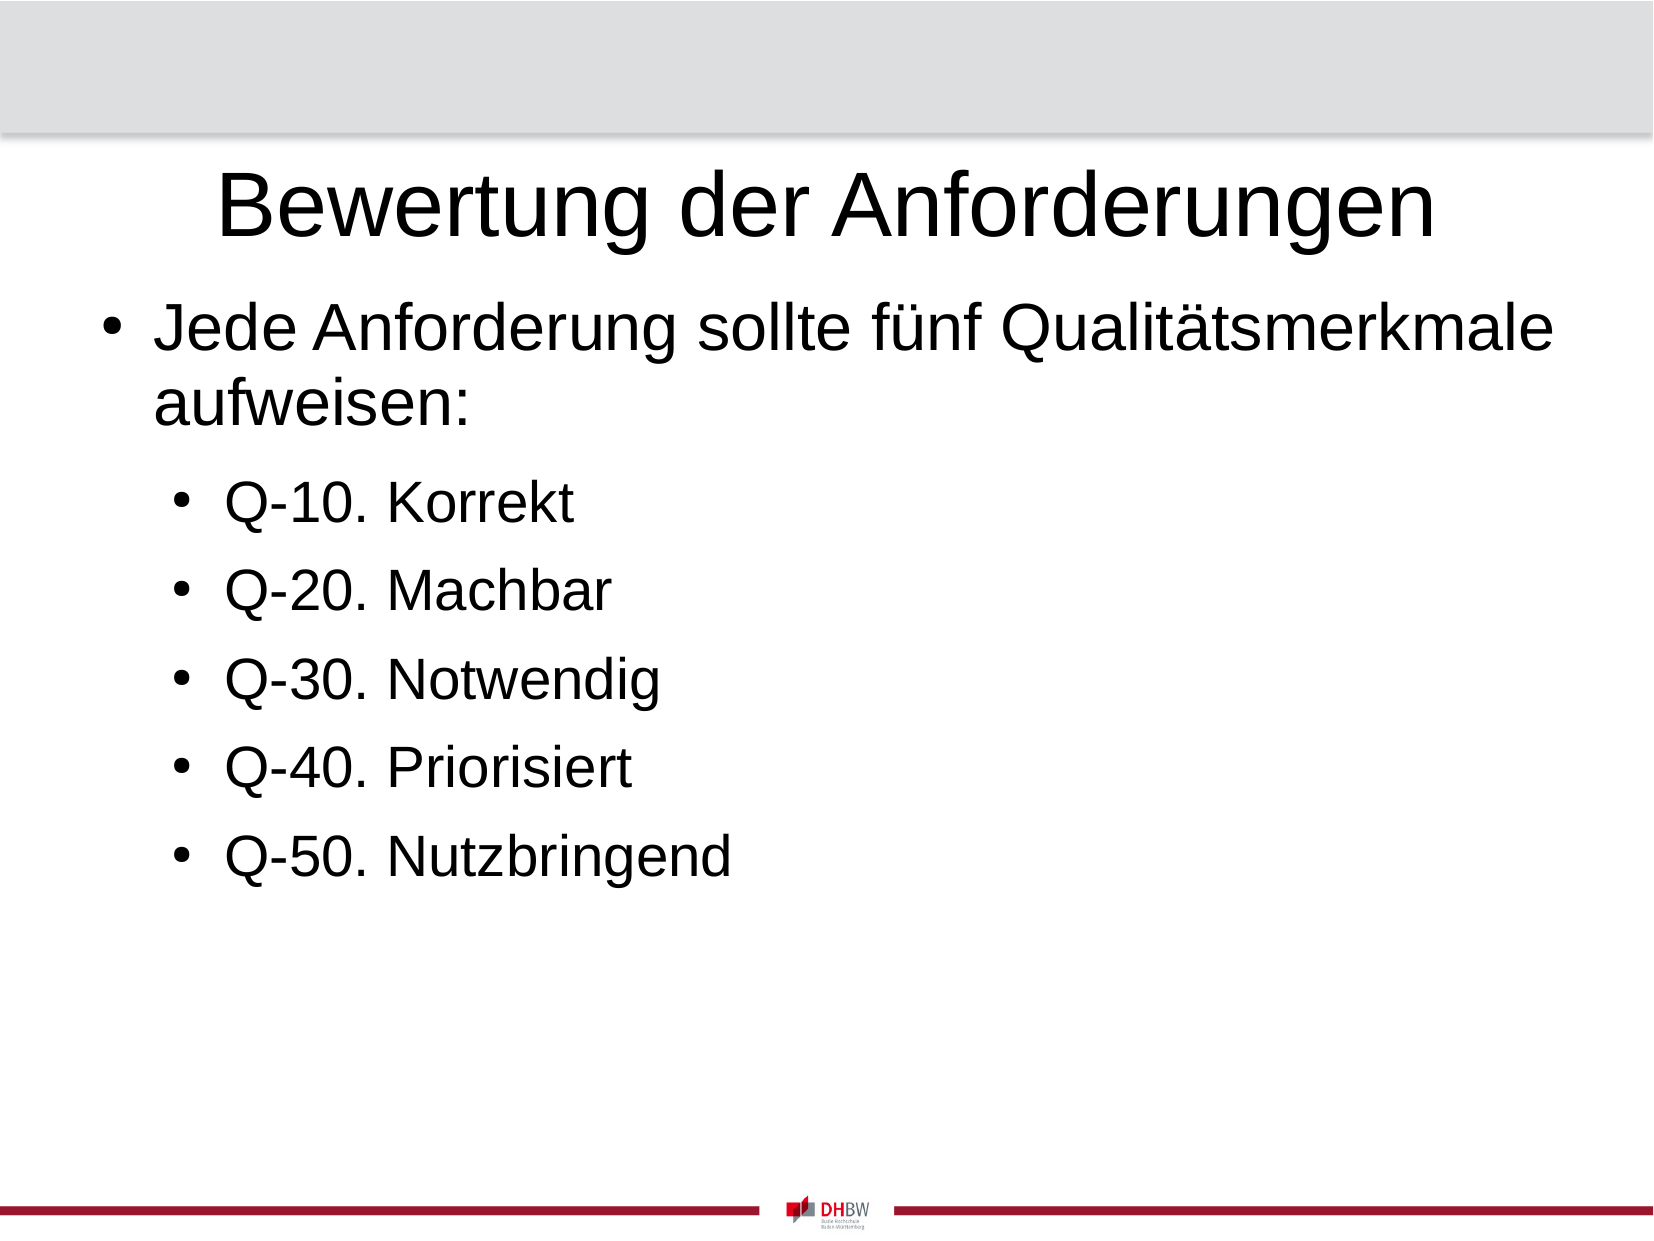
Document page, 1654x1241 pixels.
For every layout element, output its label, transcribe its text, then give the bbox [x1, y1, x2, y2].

list Jede Anforderung sollte fünf Qualitätsmerkmale aufweisen: Q-10. Korrekt Q-20. Machbar Q-30. Notwendig Q-40. Priorisiert Q-50. Nutzbringend [82, 290, 1571, 1010]
picture [0, 1, 1654, 1237]
title Bewertung der Anforderungen [82, 147, 1571, 257]
